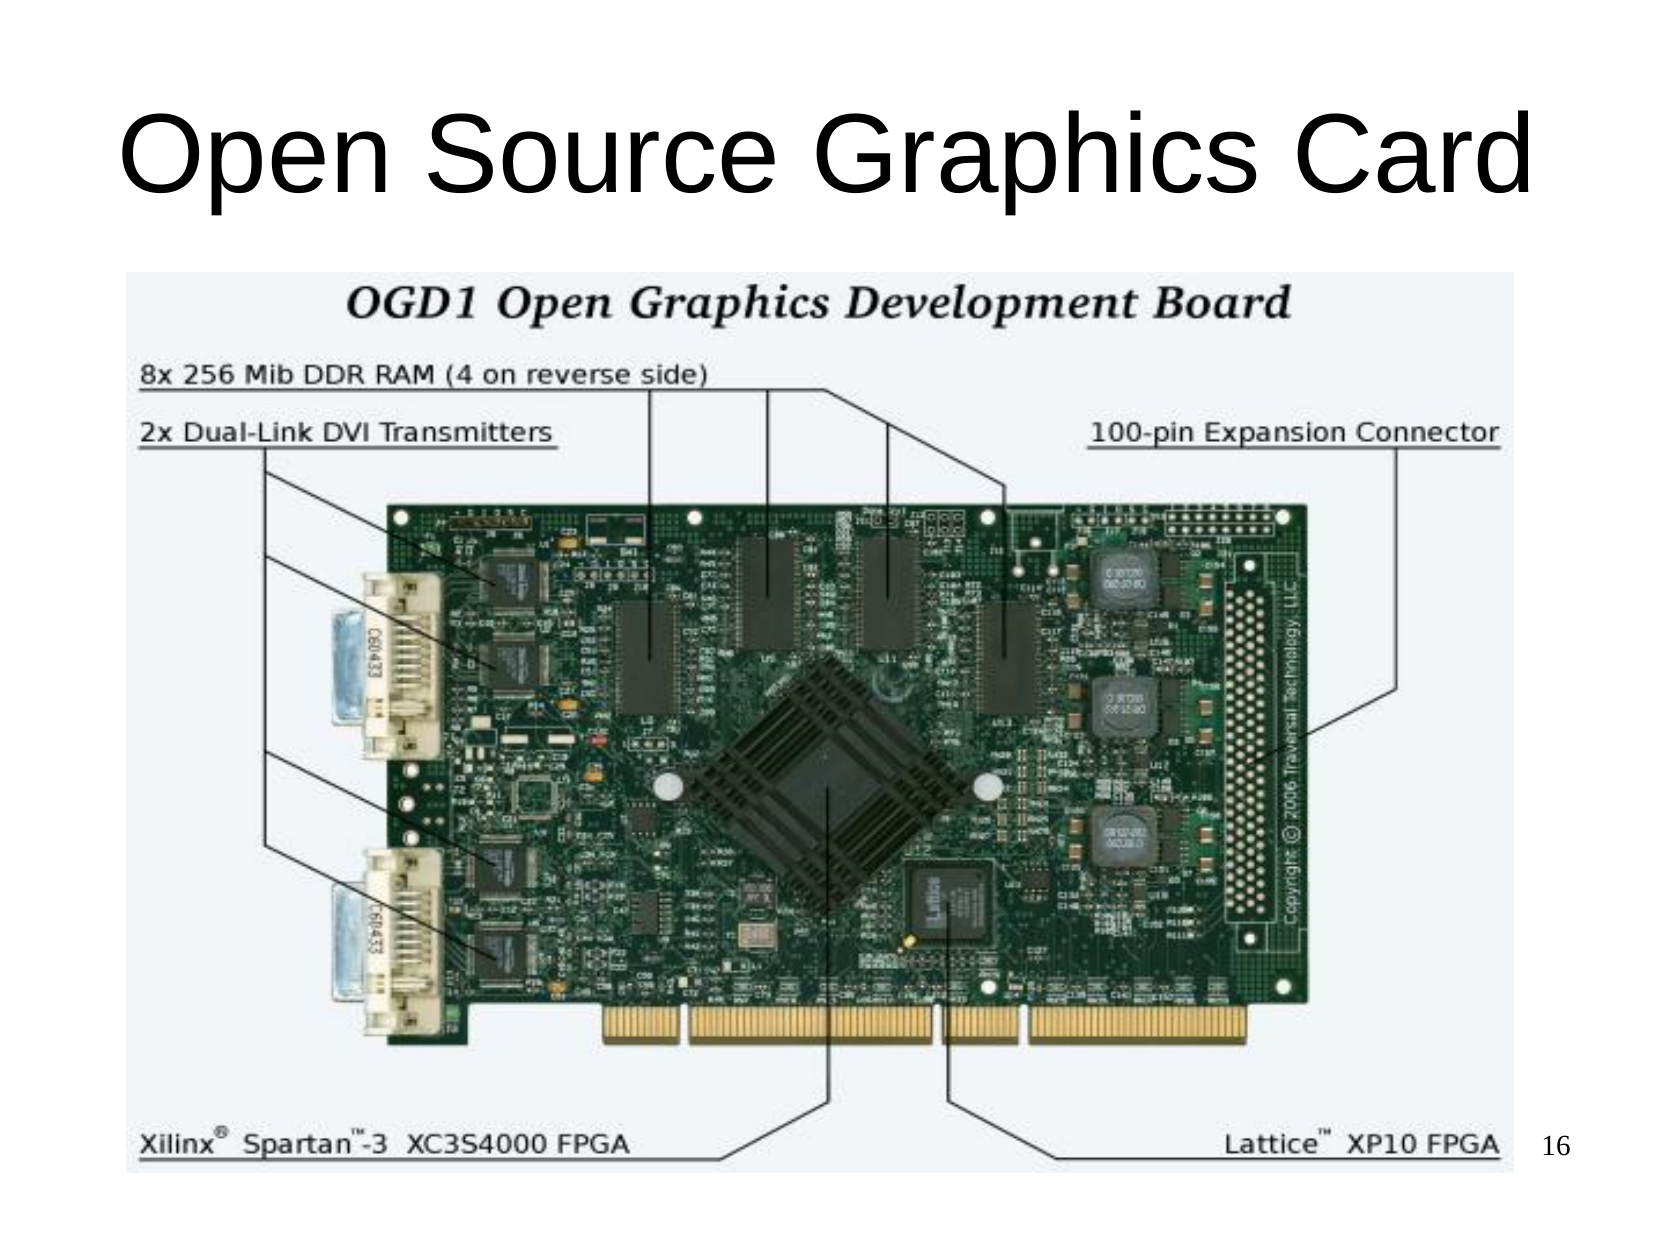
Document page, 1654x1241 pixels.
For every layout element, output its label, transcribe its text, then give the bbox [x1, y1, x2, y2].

picture [126, 272, 1514, 1173]
title Open Source Graphics Card [82, 49, 1571, 257]
